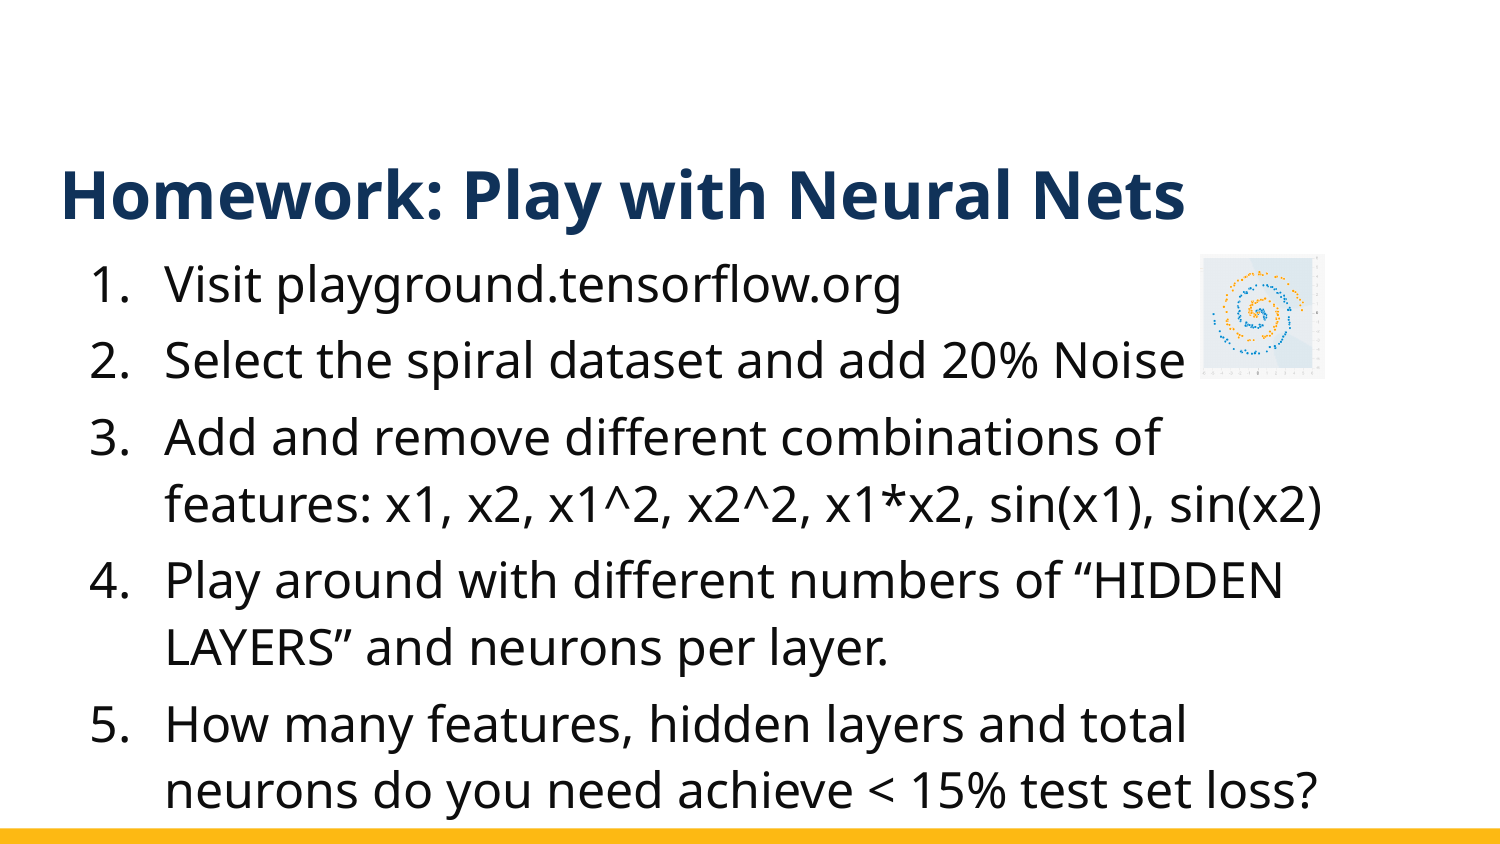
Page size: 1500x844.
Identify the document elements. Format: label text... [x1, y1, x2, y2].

picture [1200, 254, 1325, 379]
text_box Visit playground.tensorflow.org Select the spiral dataset and add 20% Noise Add and remove different combinations of features: x1, x2, x1^2, x2^2, x1*x2, sin(x1), sin(x2) Play around with different numbers of “HIDDEN LAYERS” and neurons per layer. How many features, hidden layers and total neurons do you need achieve < 15% test set loss? [74, 161, 1372, 579]
text_box Homework: Play with Neural Nets [45, 0, 1470, 240]
